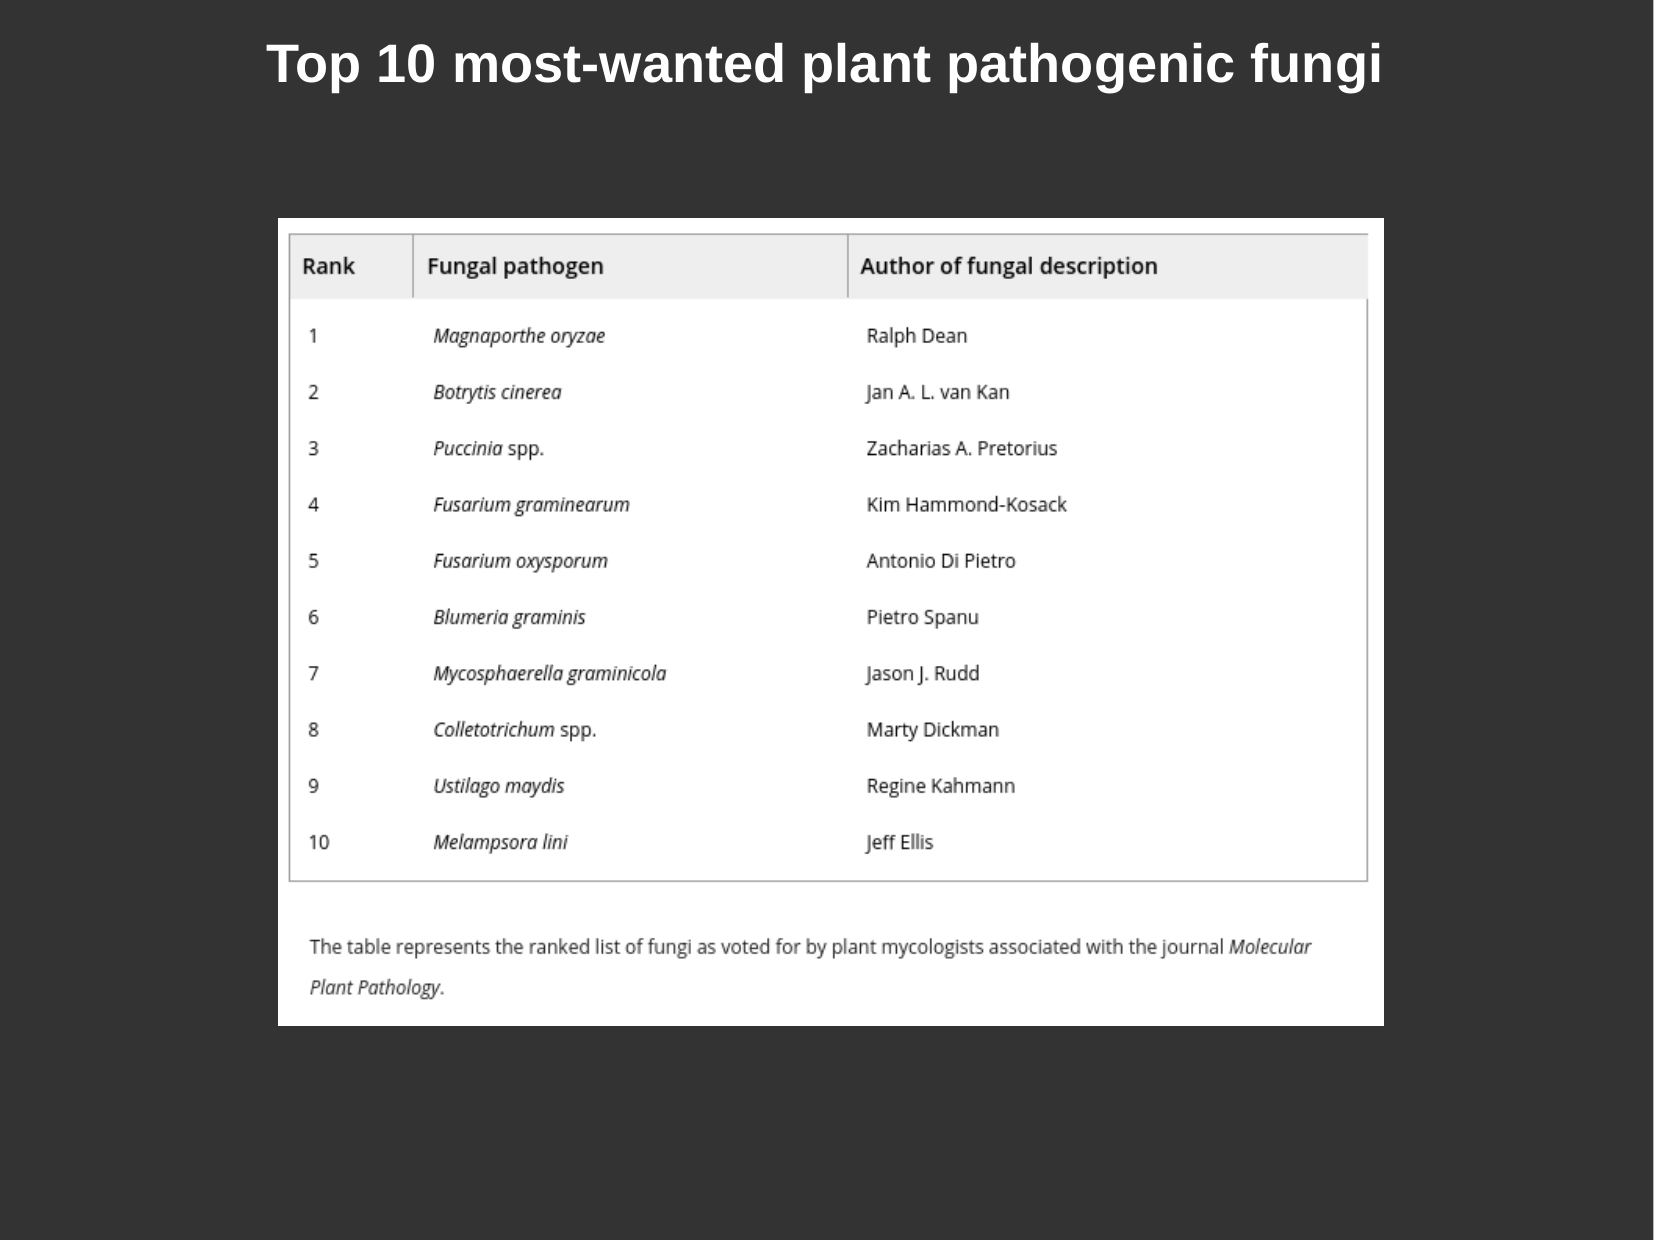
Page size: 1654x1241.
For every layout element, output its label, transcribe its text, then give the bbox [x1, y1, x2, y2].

text_box Top 10 most-wanted plant pathogenic fungi [24, 26, 1627, 102]
picture [278, 218, 1384, 1026]
